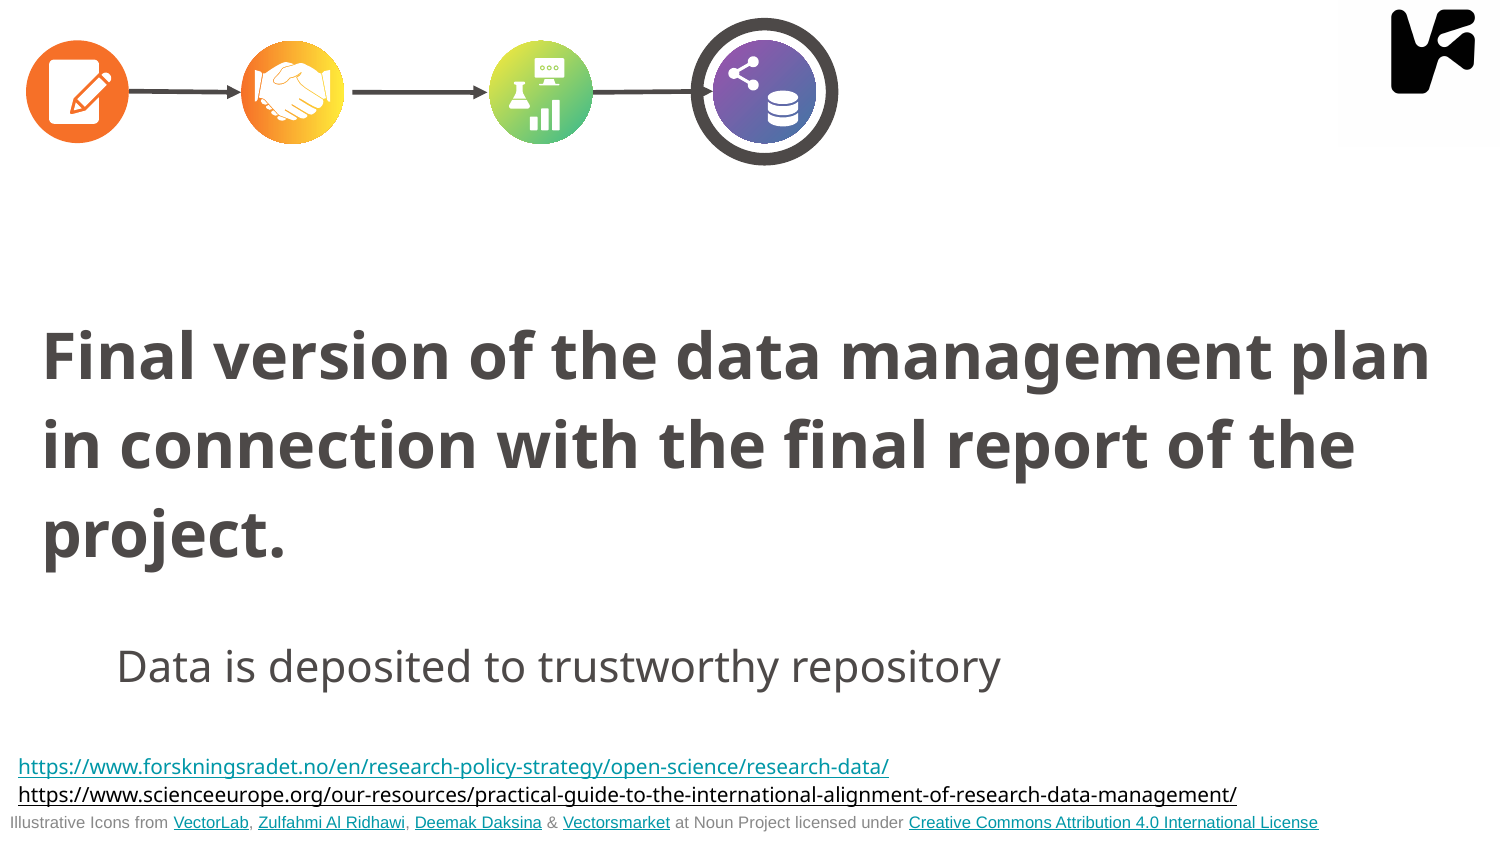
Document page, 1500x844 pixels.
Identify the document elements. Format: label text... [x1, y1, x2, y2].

text_box [489, 40, 593, 144]
text_box [713, 40, 816, 144]
picture [1338, 0, 1500, 147]
text_box Final version of the data management plan in connection with the final report of the project. Data is deposited to trustworthy repository [26, 233, 1472, 841]
text_box [26, 40, 129, 144]
text_box [241, 40, 344, 144]
text_box https://www.forskningsradet.no/en/research-policy-strategy/open-science/research-data/ https://www.scienceeurope.org/our-resources/practical-guide-to-the-international-alignment-of-research-data-management/ [3, 738, 1480, 844]
